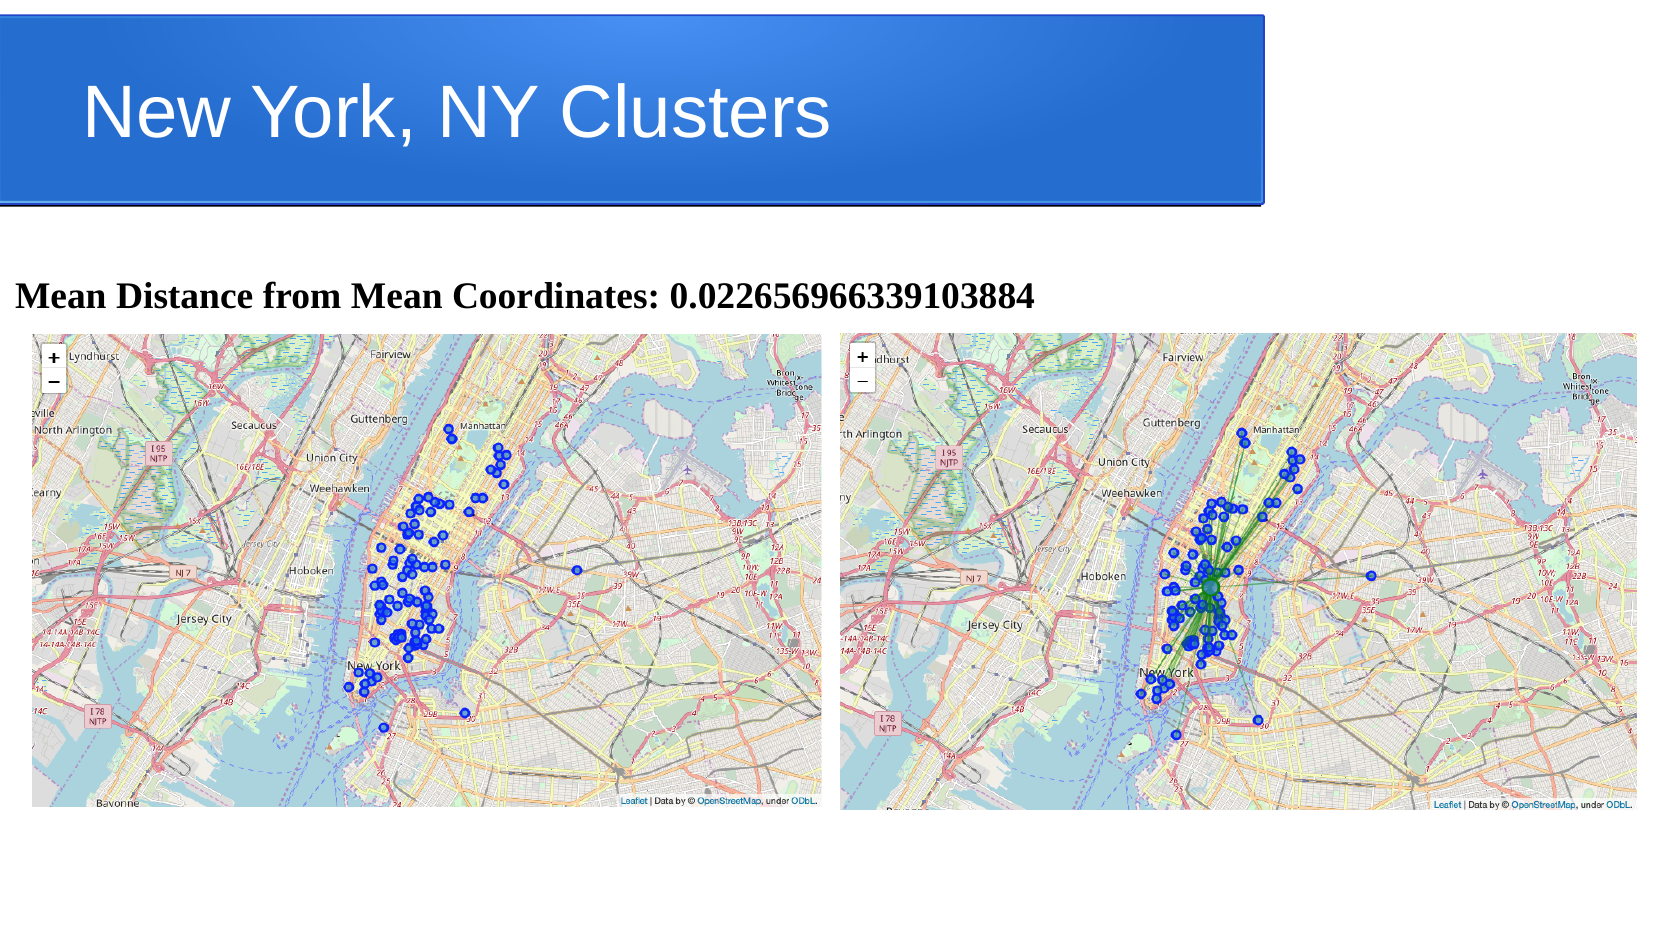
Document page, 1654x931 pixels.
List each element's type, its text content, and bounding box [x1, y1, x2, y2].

list Mean Distance from Mean Coordinates: 0.022656966339103884 [15, 210, 1654, 931]
picture [30, 333, 826, 811]
picture [840, 331, 1638, 811]
title New York, NY Clusters [82, 35, 1235, 189]
